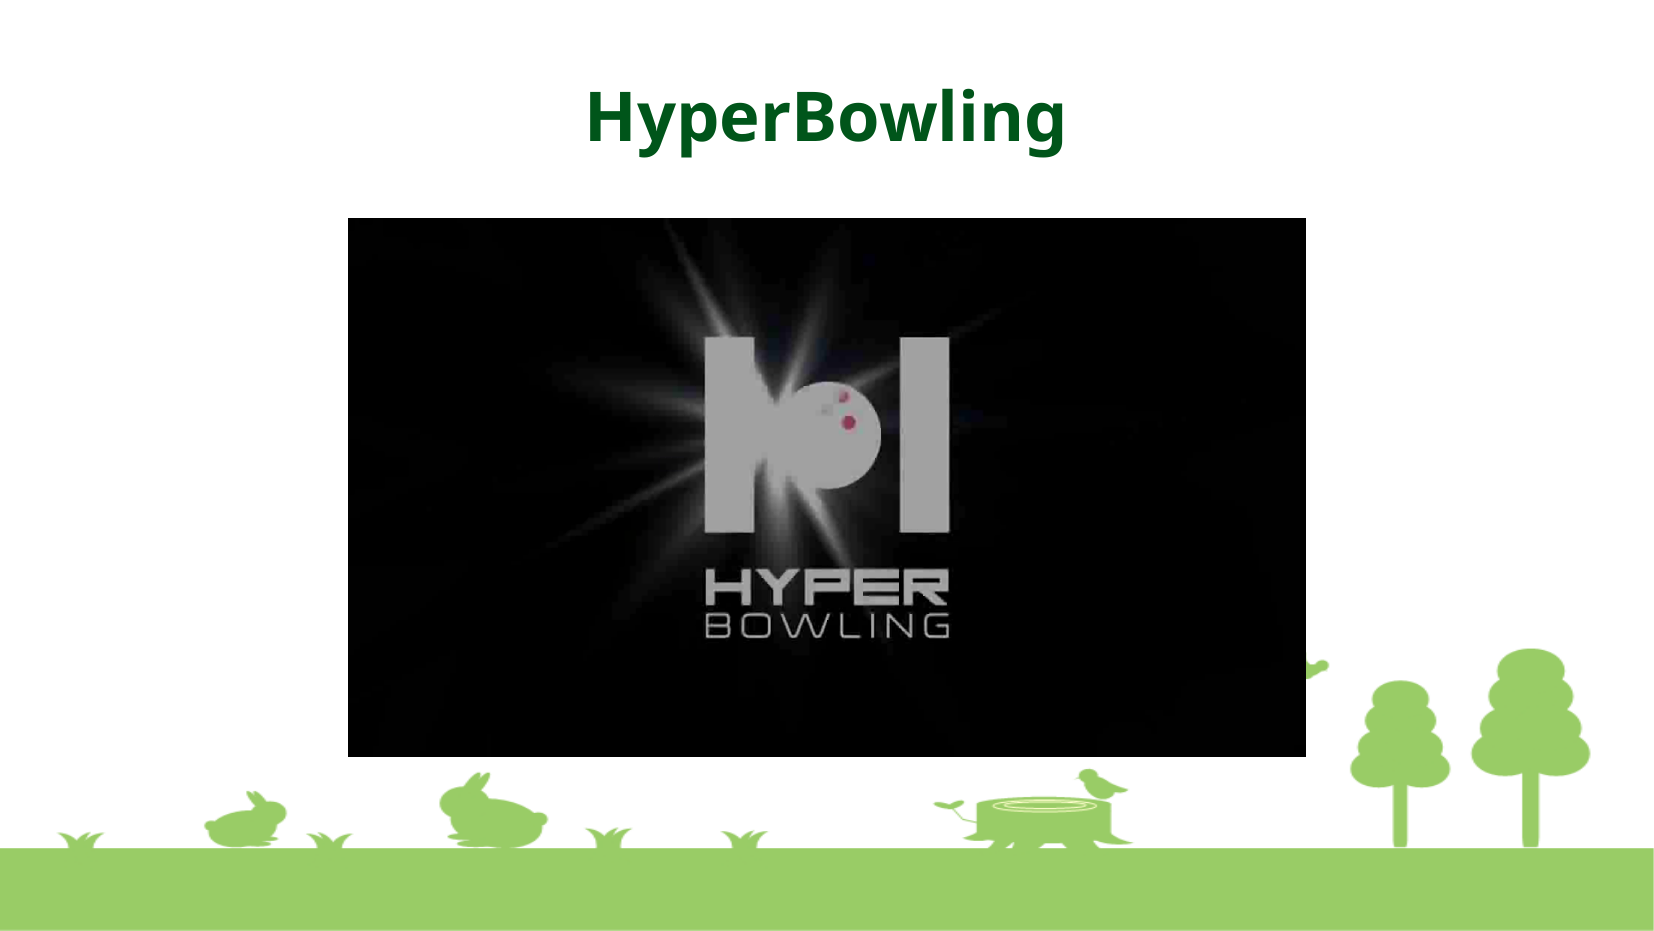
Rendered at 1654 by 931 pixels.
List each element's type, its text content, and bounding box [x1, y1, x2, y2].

title HyperBowling [82, 37, 1571, 193]
picture [0, 0, 1654, 931]
text_box [347, 217, 1307, 758]
